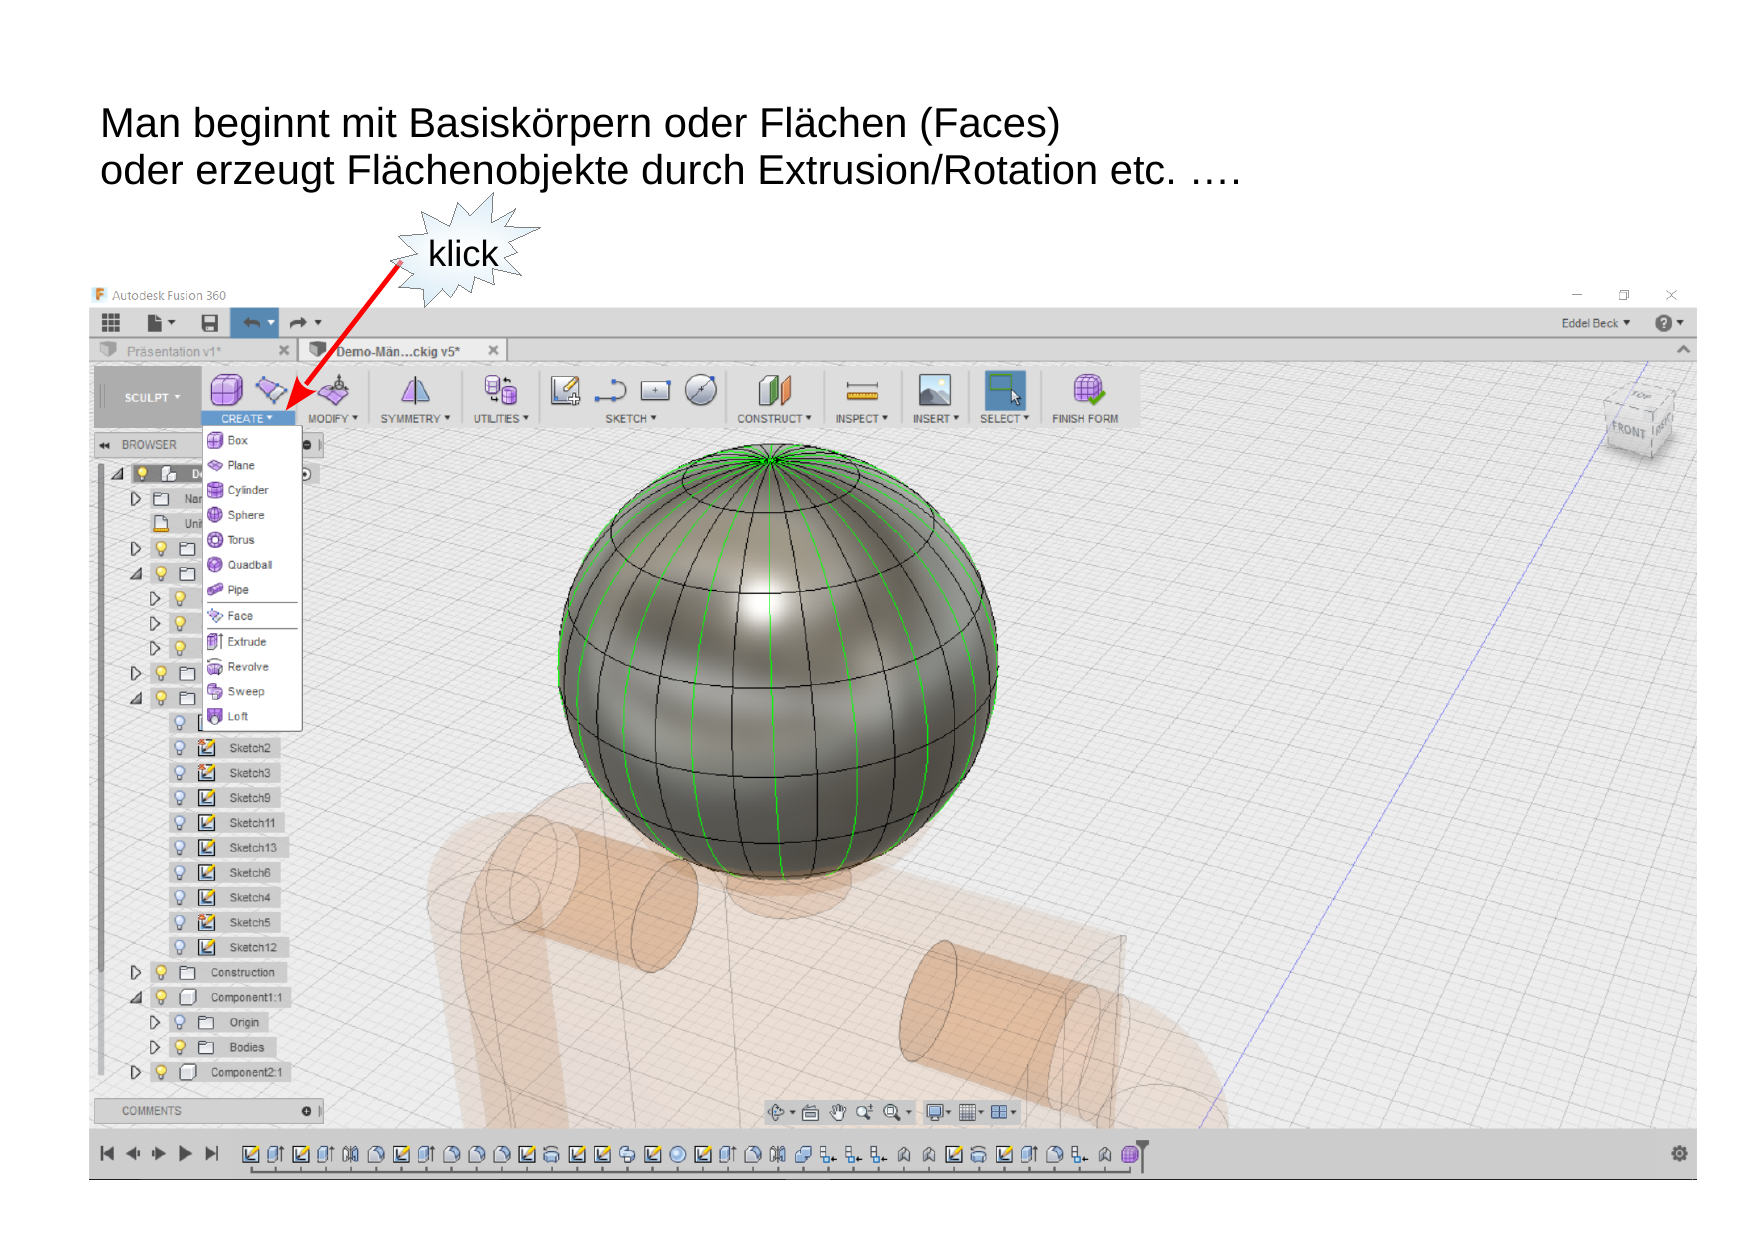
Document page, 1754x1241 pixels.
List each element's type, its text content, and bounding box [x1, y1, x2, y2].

title Man beginnt mit Basiskörpern oder Flächen (Faces) oder erzeugt Flächenobjekte durch Extrusion/Rotation etc. …. [100, 99, 1539, 194]
text_box [390, 254, 474, 308]
text_box [518, 227, 541, 238]
text_box [398, 234, 413, 250]
text_box klick [413, 226, 518, 283]
picture [89, 283, 1697, 1180]
text_box [421, 192, 516, 226]
